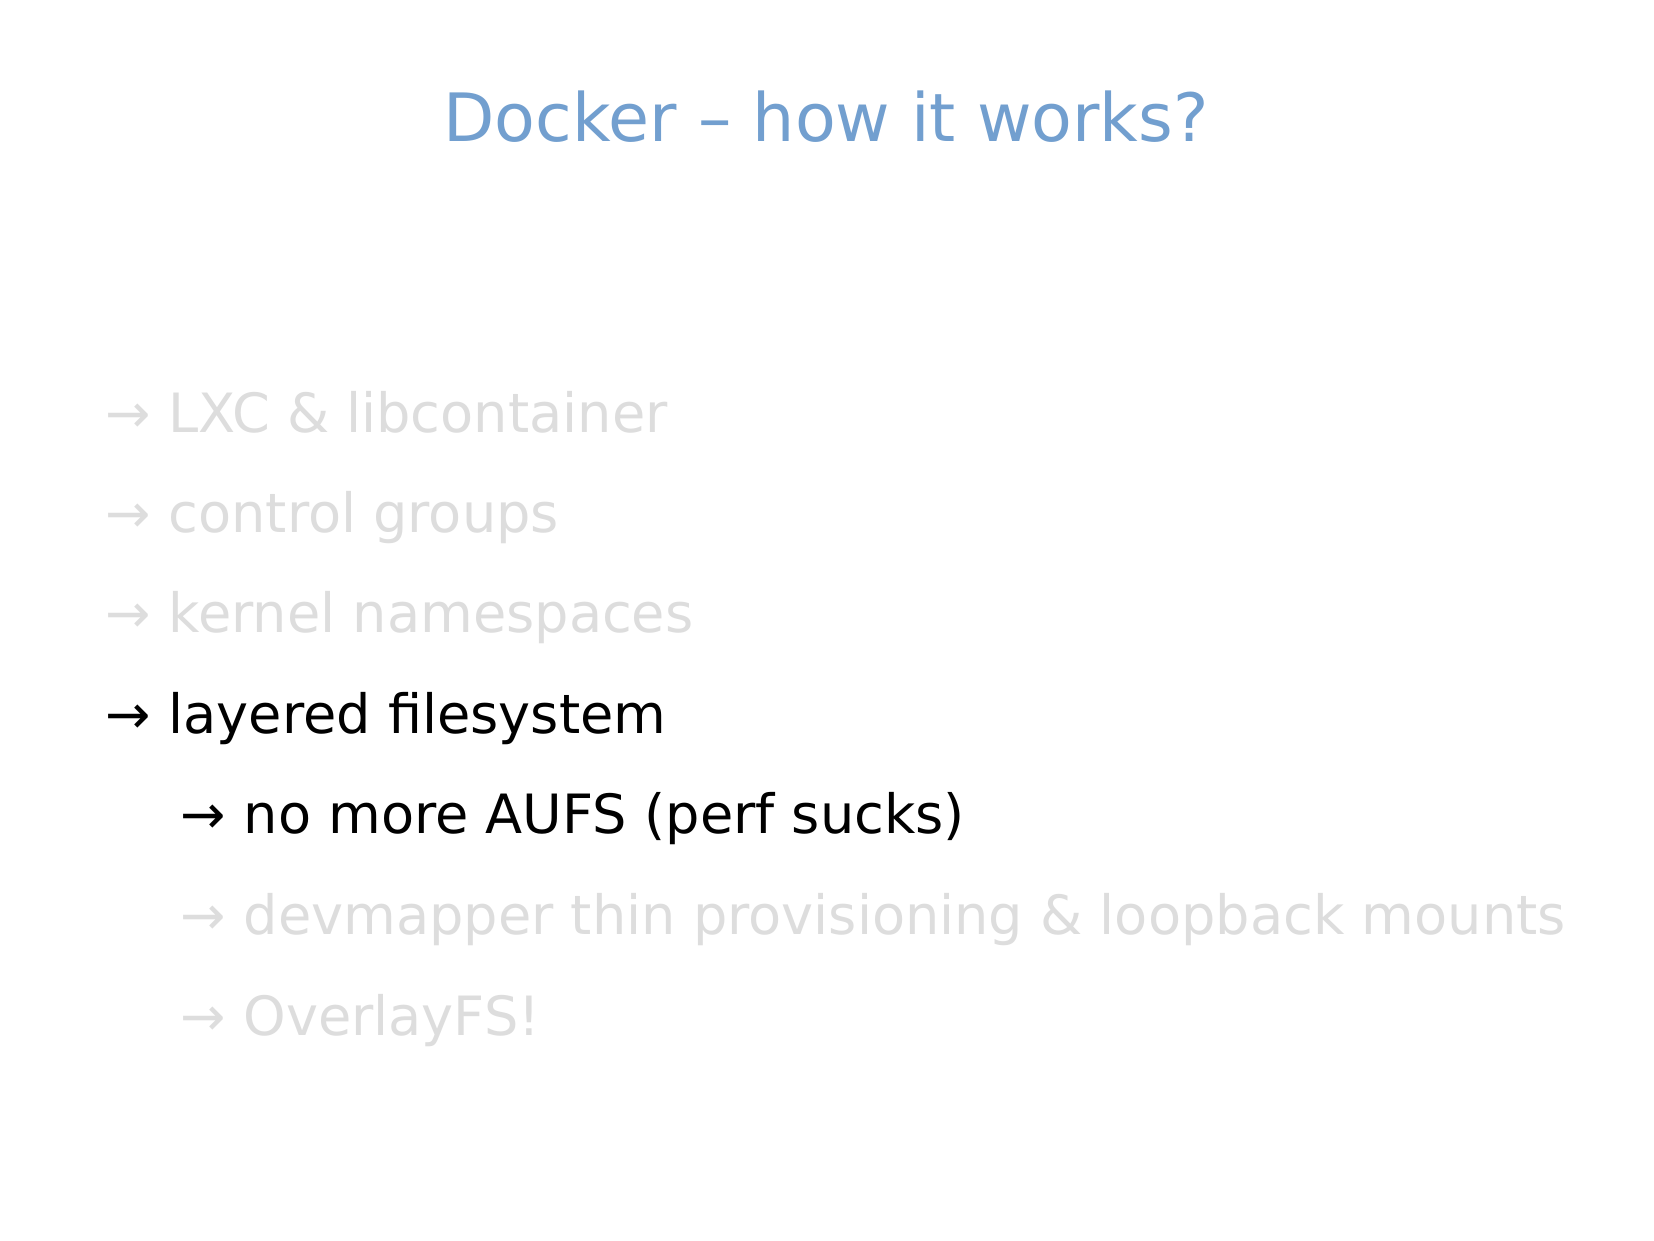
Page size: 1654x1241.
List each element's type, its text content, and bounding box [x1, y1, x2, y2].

text_box Docker – how it works? [428, 72, 1225, 166]
text_box → LXC & libcontainer → control groups → kernel namespaces → layered filesystem → no more AUFS (perf sucks) → devmapper thin provisioning & loopback mounts → OverlayFS! [90, 342, 1591, 1125]
